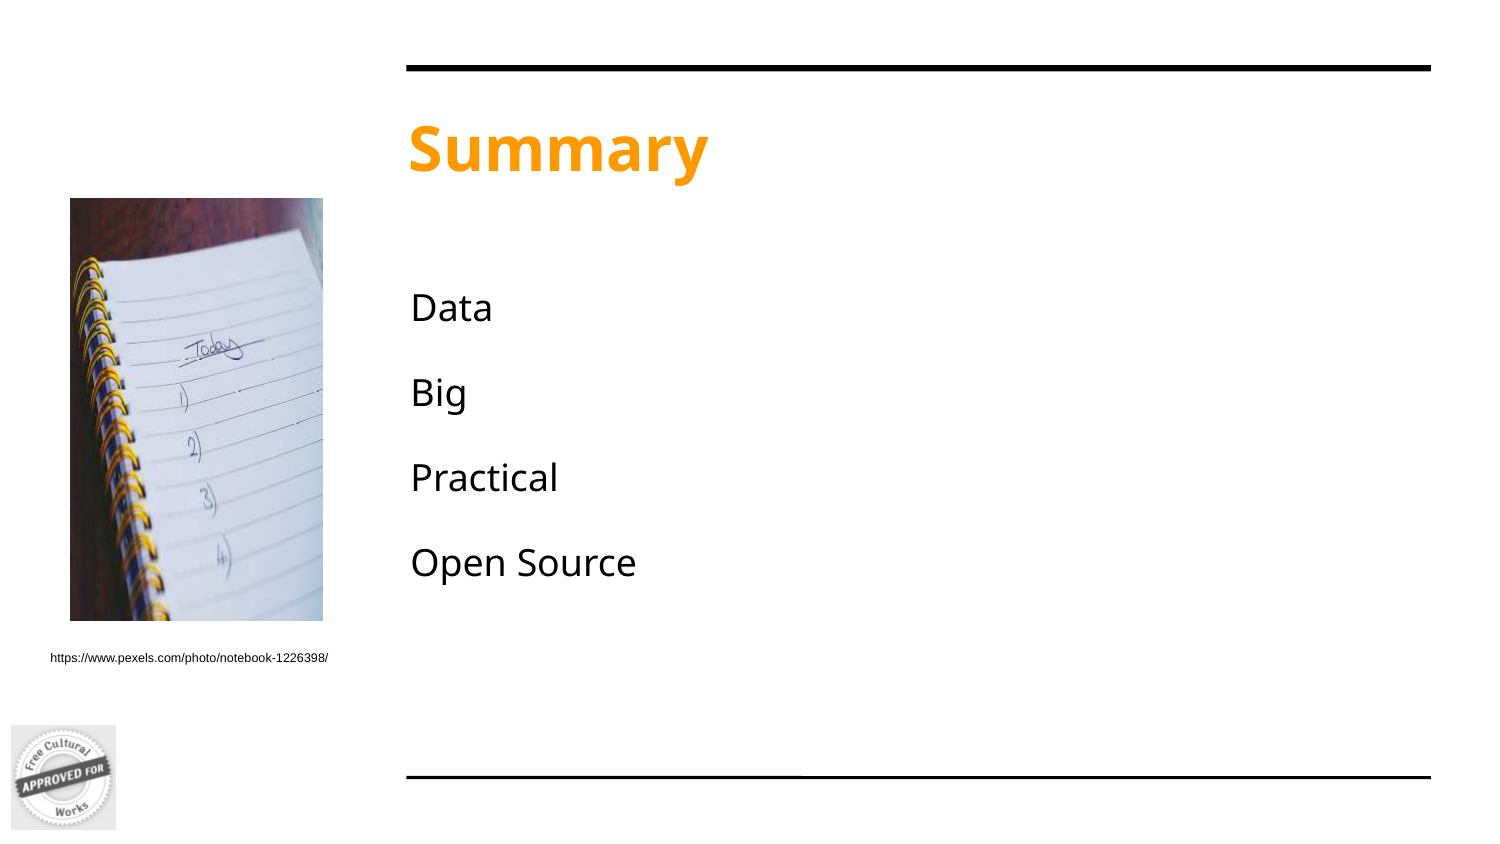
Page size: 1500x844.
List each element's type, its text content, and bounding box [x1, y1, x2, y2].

picture [70, 198, 323, 621]
picture [11, 725, 116, 830]
text_box https://www.pexels.com/photo/notebook-1226398/ [35, 634, 358, 686]
list Data Big Practical Open Source [395, 261, 1433, 755]
title Summary [393, 94, 1431, 199]
